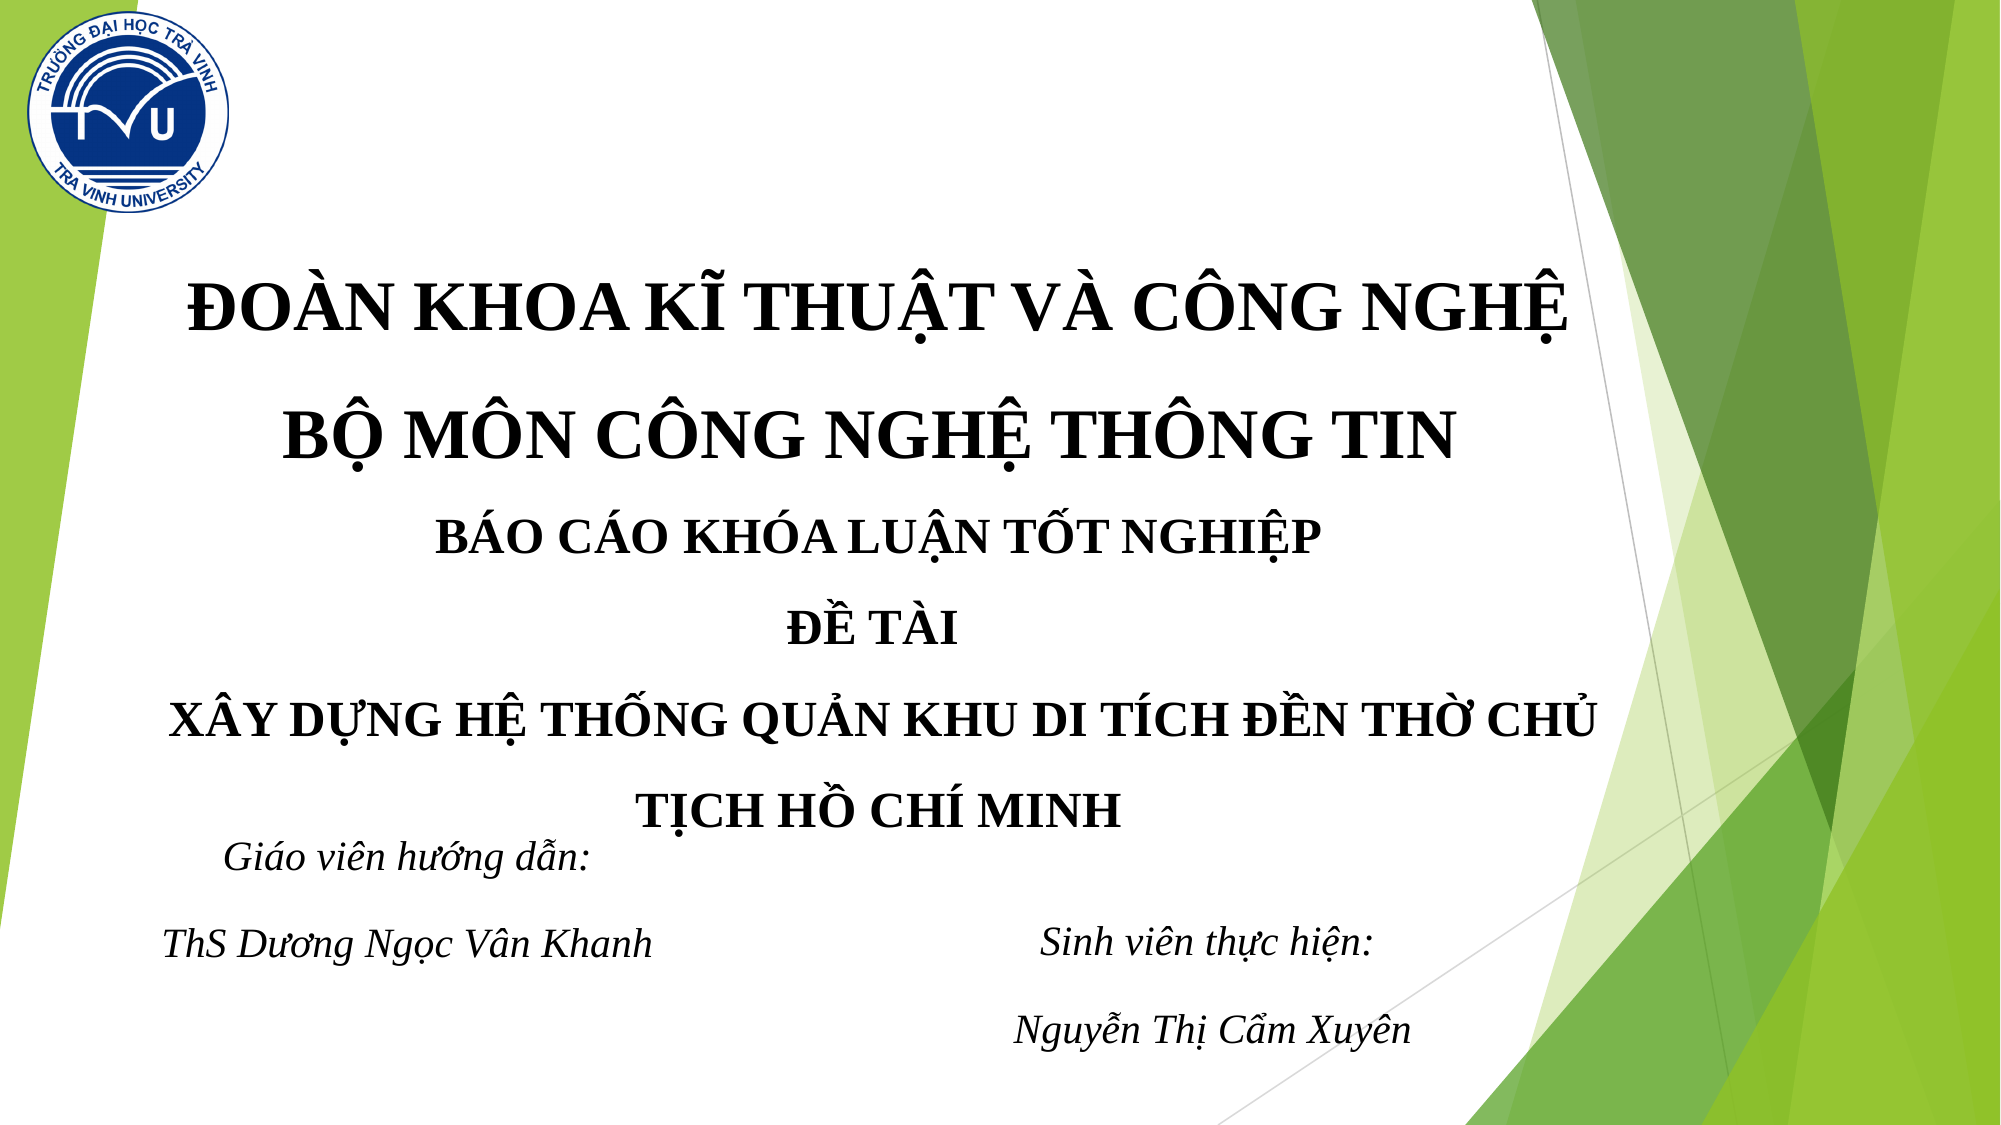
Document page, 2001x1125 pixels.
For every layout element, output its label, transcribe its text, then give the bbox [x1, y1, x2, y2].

text_box ĐOÀN KHOA KĨ THUẬT VÀ CÔNG NGHỆ BỘ MÔN CÔNG NGHỆ THÔNG TIN BÁO CÁO KHÓA LUẬN TỐT NGHIỆP ĐỀ TÀI XÂY DỰNG HỆ THỐNG QUẢN KHU DI TÍCH ĐỀN THỜ CHỦ TỊCH HỒ CHÍ MINH [128, 111, 1631, 914]
text_box Sinh viên thực hiện: Nguyễn Thị Cẩm Xuyên [951, 873, 1475, 1070]
picture [27, 11, 229, 213]
text_box Giáo viên hướng dẫn: ThS Dương Ngọc Vân Khanh [27, 788, 788, 984]
